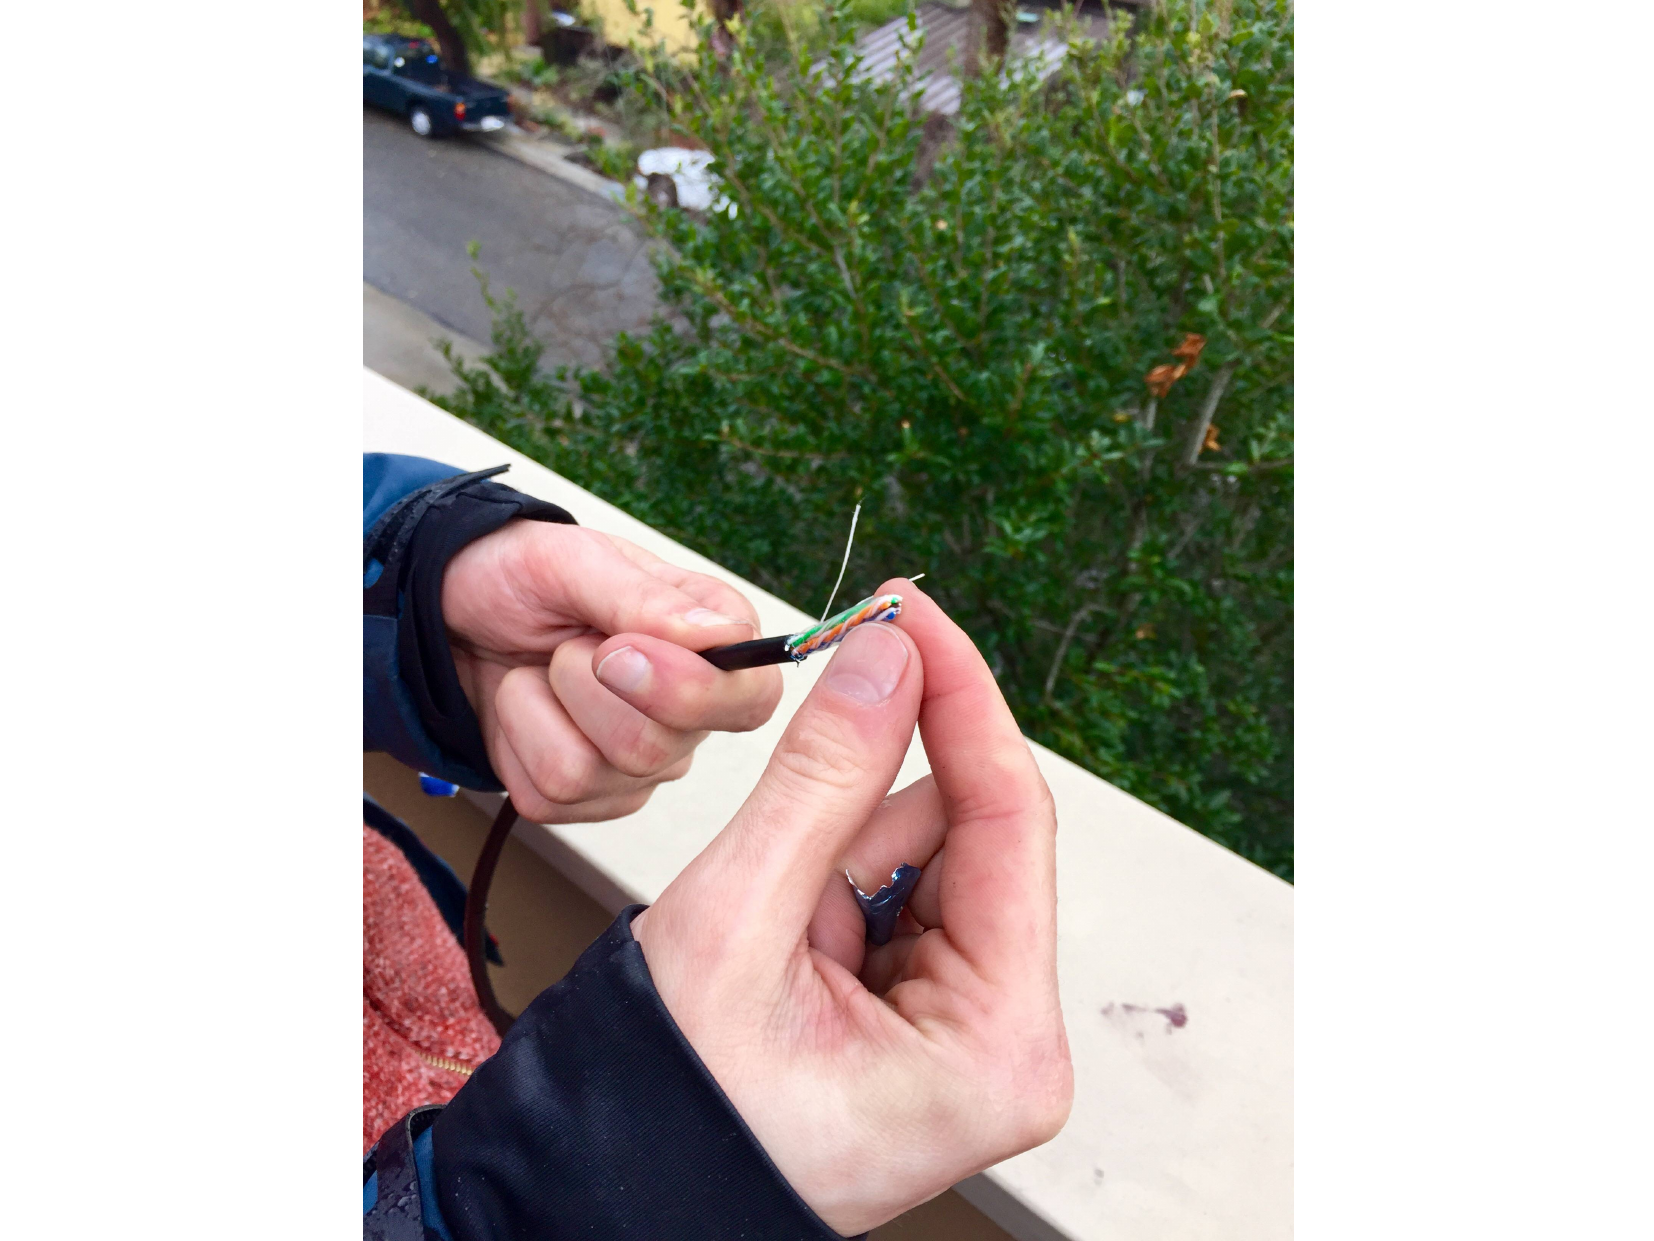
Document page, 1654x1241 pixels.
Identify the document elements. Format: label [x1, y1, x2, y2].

picture [363, 0, 1294, 1241]
